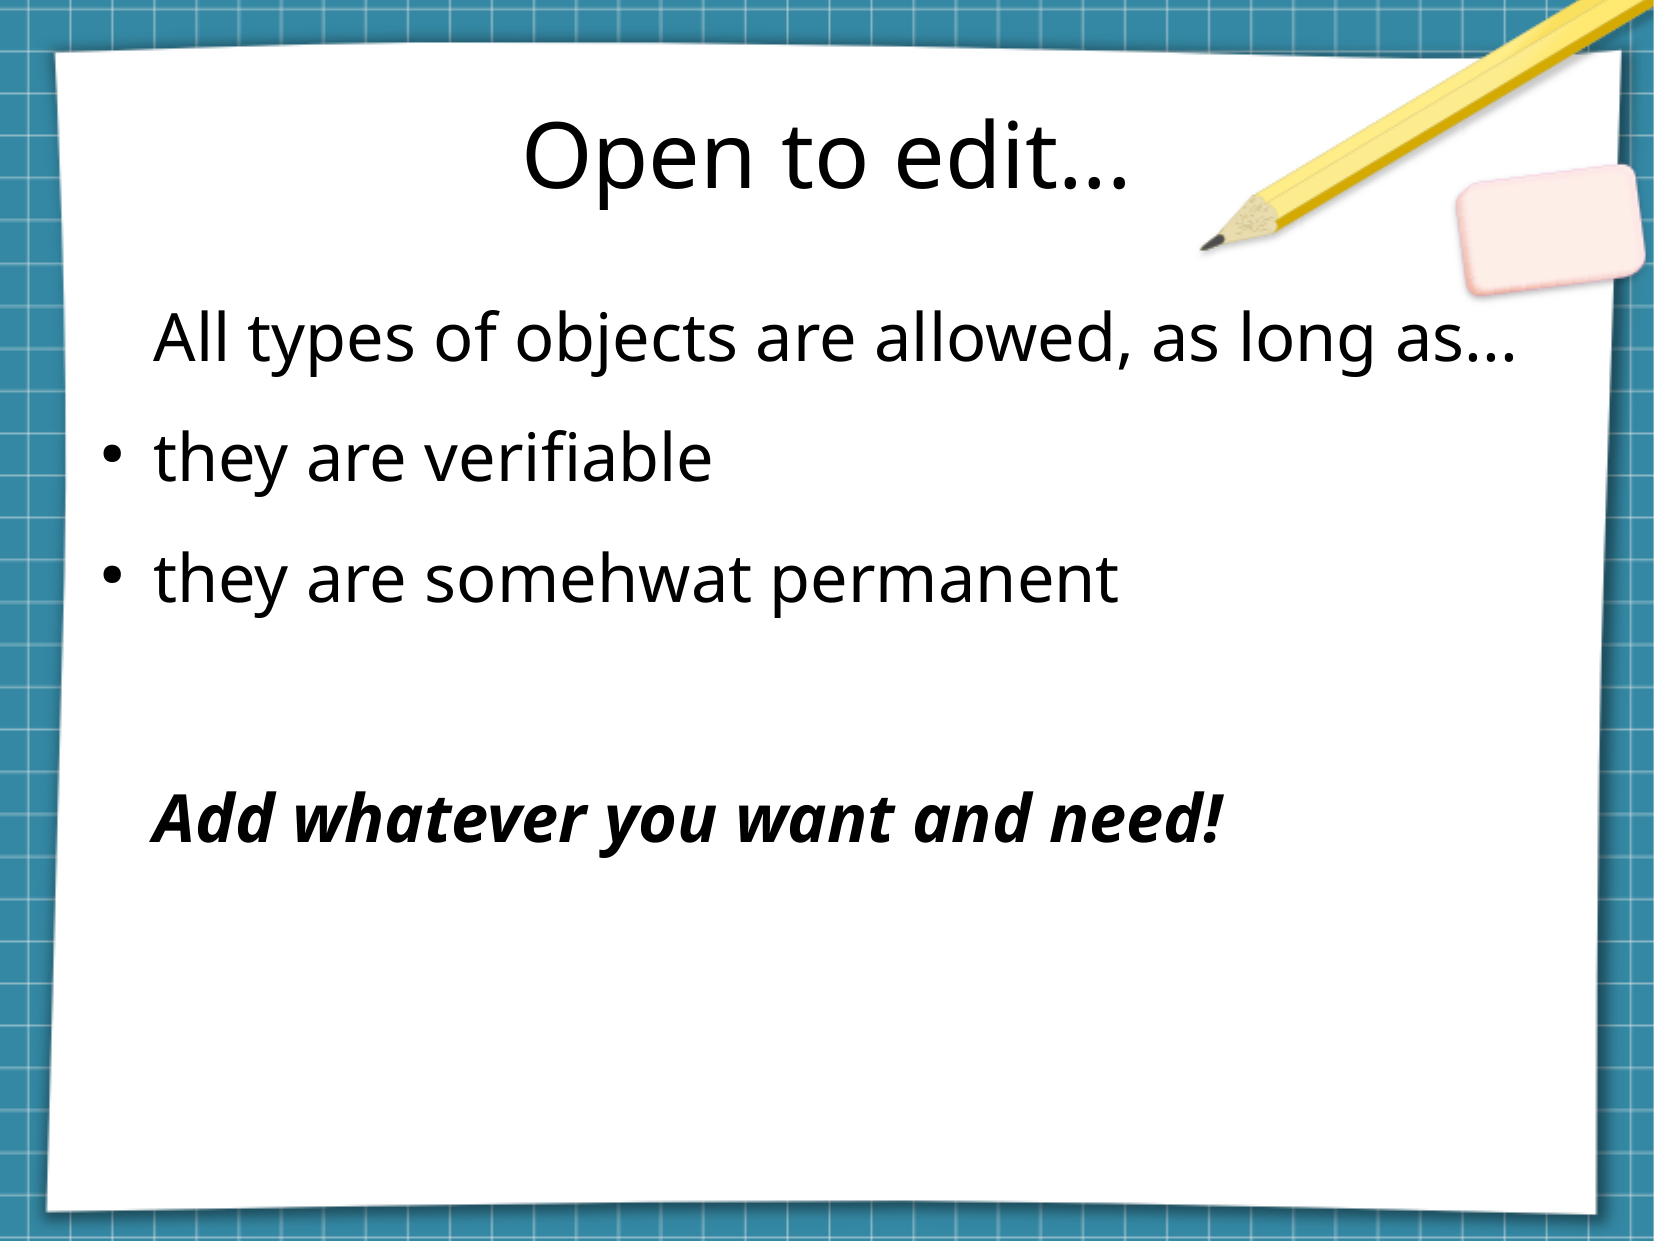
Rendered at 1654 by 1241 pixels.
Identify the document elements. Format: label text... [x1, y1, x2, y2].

list All types of objects are allowed, as long as... they are verifiable they are somehwat permanent Add whatever you want and need! [82, 290, 1571, 1010]
title Open to edit... [82, 49, 1571, 257]
picture [0, 0, 1654, 1241]
